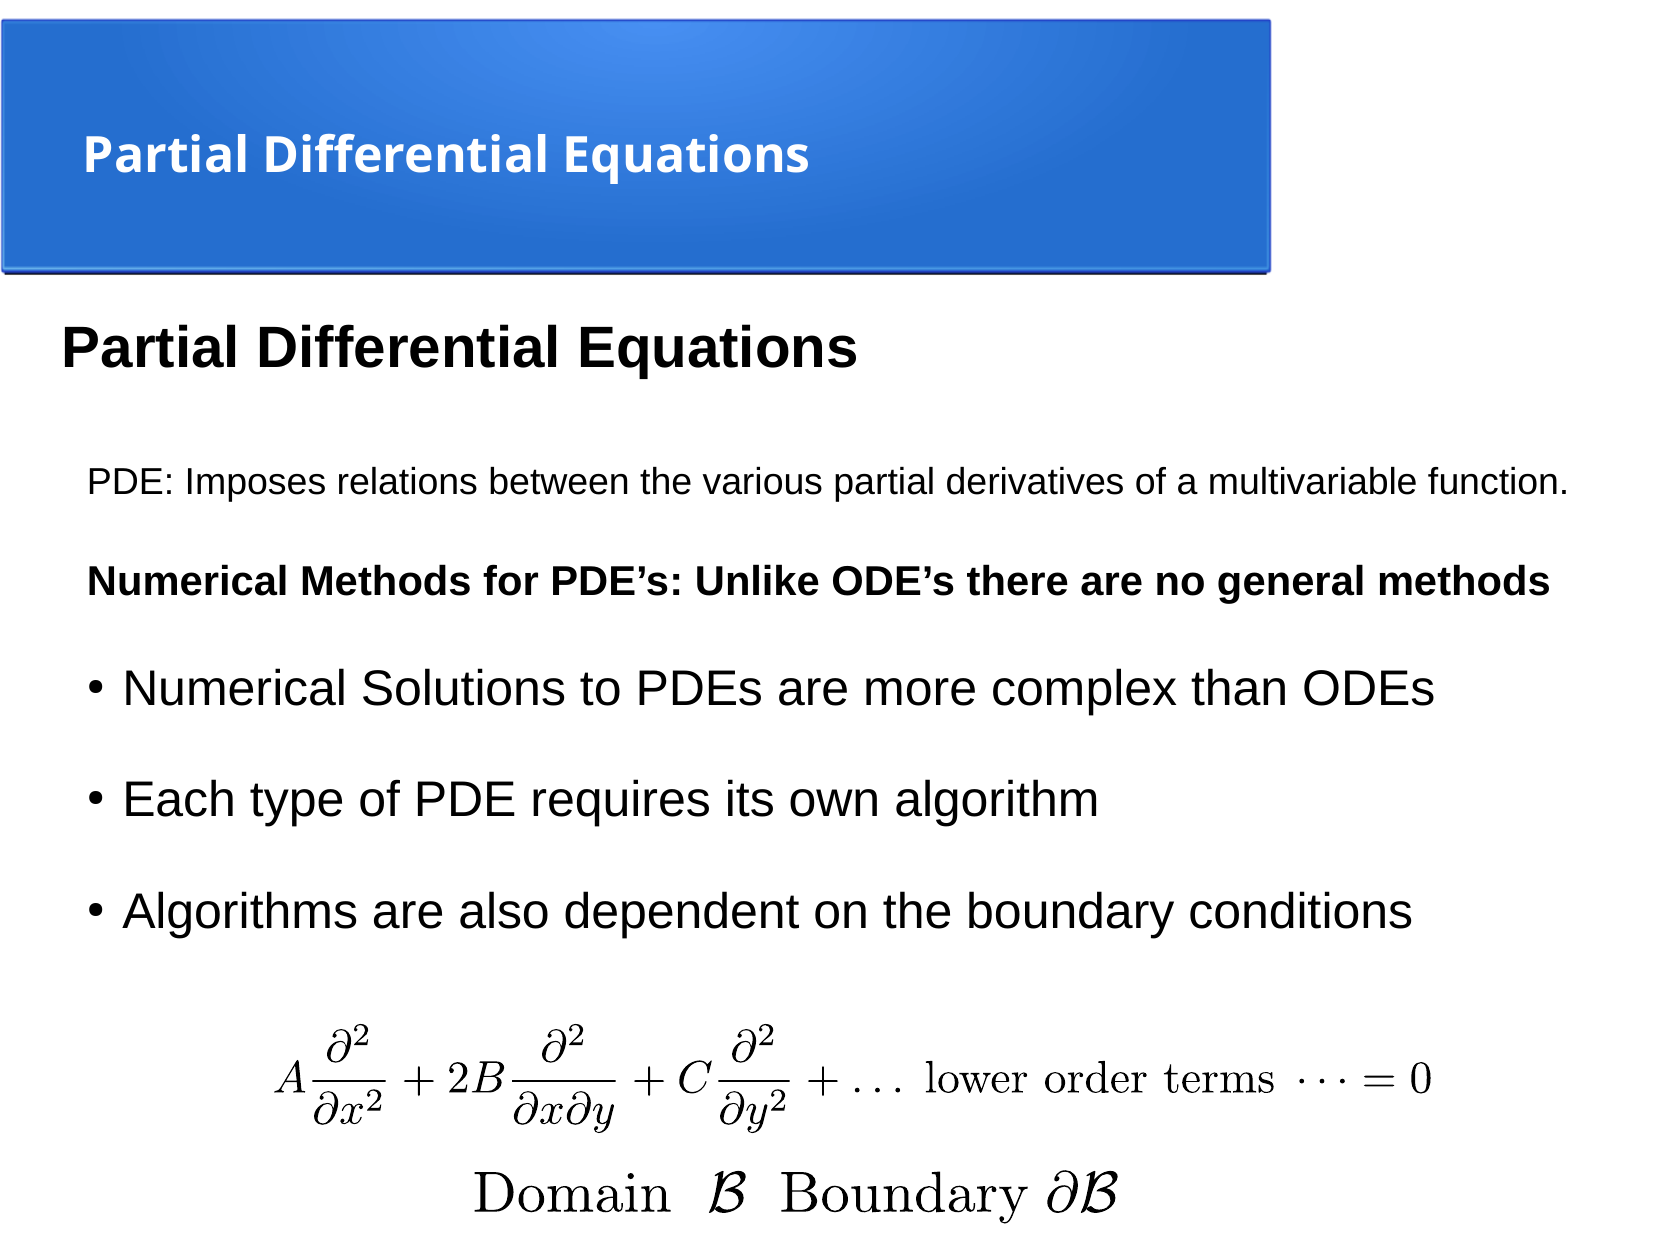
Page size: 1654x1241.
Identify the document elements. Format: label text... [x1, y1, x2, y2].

text_box PDE: Imposes relations between the various partial derivatives of a multivariable function. Numerical Methods for PDE’s: Unlike ODE’s there are no general methods Numerical Solutions to PDEs are more complex than ODEs Each type of PDE requires its own algorithm Algorithms are also dependent on the boundary conditions [72, 452, 1585, 1002]
text_box [1131, 1072, 1147, 1093]
text_box [513, 1091, 538, 1125]
text_box [807, 1065, 839, 1097]
text_box [547, 1186, 594, 1212]
text_box [1220, 1072, 1257, 1093]
text_box Partial Differential Equations [47, 301, 1246, 736]
text_box [1067, 1072, 1084, 1093]
text_box [771, 1089, 786, 1111]
text_box [708, 1170, 746, 1213]
text_box [274, 1059, 306, 1093]
text_box [625, 1186, 638, 1212]
text_box [991, 1072, 1010, 1093]
text_box [1111, 1072, 1129, 1093]
text_box [999, 1186, 1028, 1224]
text_box [354, 1023, 369, 1046]
text_box [759, 1023, 774, 1046]
text_box [1411, 1062, 1431, 1094]
text_box [596, 1185, 623, 1213]
text_box [1080, 1170, 1118, 1213]
text_box [1182, 1072, 1200, 1093]
text_box [1047, 1170, 1078, 1213]
text_box [1163, 1064, 1179, 1093]
text_box [474, 1172, 514, 1212]
text_box [679, 1060, 712, 1094]
text_box [569, 1023, 584, 1046]
text_box [959, 1072, 991, 1093]
text_box [518, 1185, 545, 1213]
text_box Partial Differential Equations [82, 49, 1570, 256]
text_box [732, 1029, 757, 1063]
text_box [592, 1103, 614, 1134]
text_box [720, 1091, 745, 1125]
text_box [540, 1103, 563, 1125]
text_box [314, 1091, 339, 1125]
text_box [746, 1103, 768, 1134]
text_box [327, 1029, 352, 1063]
text_box [566, 1091, 591, 1125]
text_box [977, 1186, 997, 1212]
text_box [471, 1061, 505, 1093]
text_box [948, 1185, 976, 1213]
text_box [633, 1065, 665, 1097]
text_box [822, 1185, 848, 1213]
text_box [1258, 1072, 1274, 1093]
text_box [851, 1186, 881, 1213]
picture [0, 17, 1275, 281]
text_box [627, 1173, 634, 1180]
text_box [1044, 1072, 1066, 1093]
text_box [925, 1060, 937, 1093]
text_box [340, 1103, 364, 1125]
text_box [641, 1186, 671, 1212]
text_box [542, 1029, 567, 1063]
text_box [1011, 1072, 1028, 1093]
text_box [1085, 1060, 1109, 1093]
text_box [1202, 1072, 1218, 1093]
text_box [883, 1186, 913, 1212]
text_box [367, 1089, 382, 1111]
text_box [916, 1171, 945, 1213]
text_box [781, 1172, 818, 1212]
text_box [403, 1065, 435, 1097]
text_box [449, 1062, 468, 1093]
text_box [938, 1072, 959, 1093]
